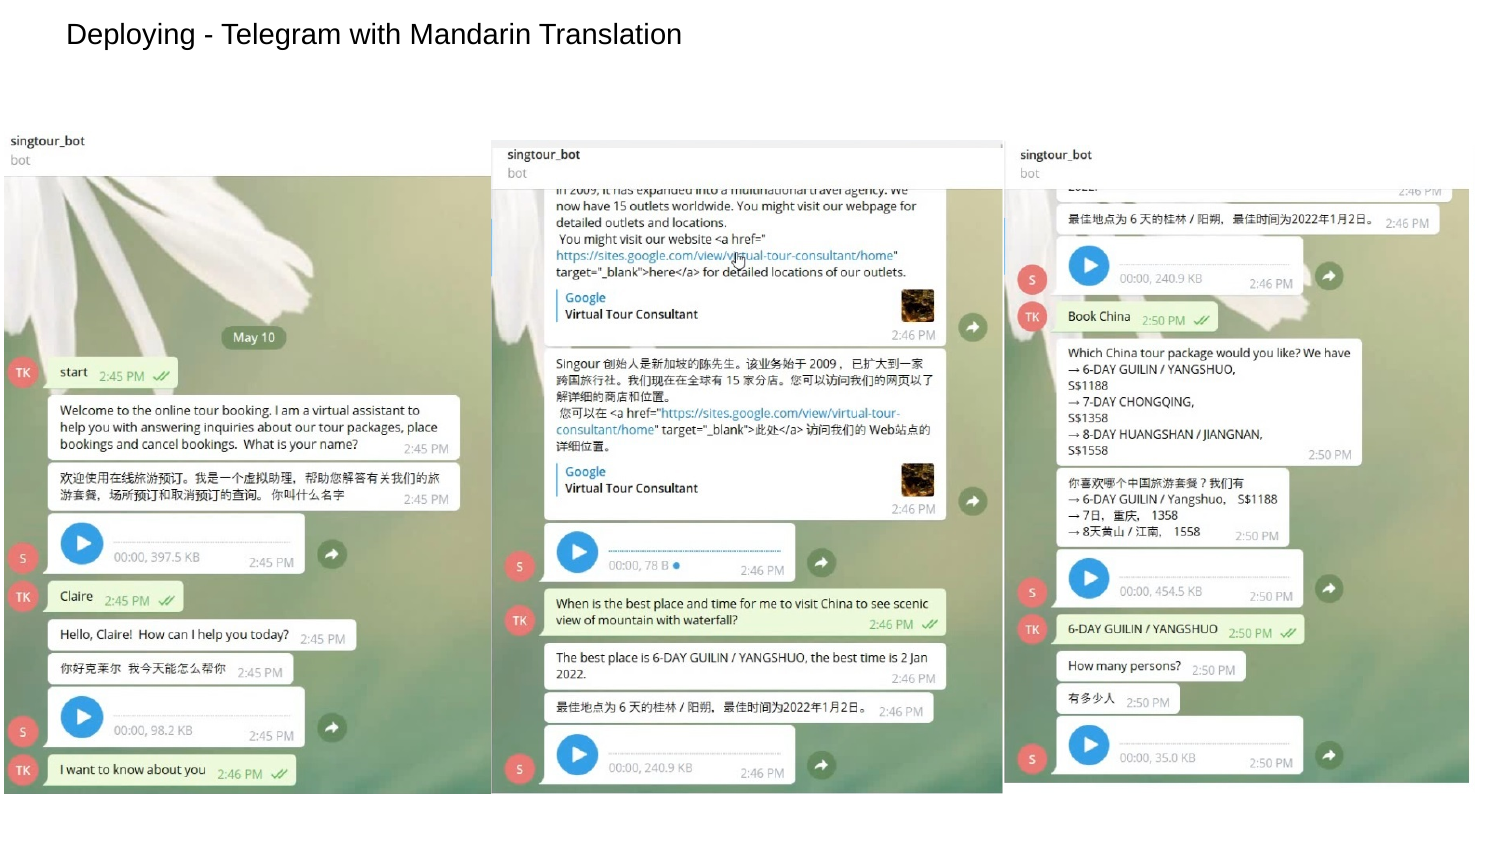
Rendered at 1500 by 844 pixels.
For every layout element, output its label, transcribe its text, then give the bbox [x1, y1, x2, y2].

title Deploying - Telegram with Mandarin Translation [51, 0, 1449, 105]
picture [1004, 139, 1475, 793]
picture [4, 131, 1003, 794]
